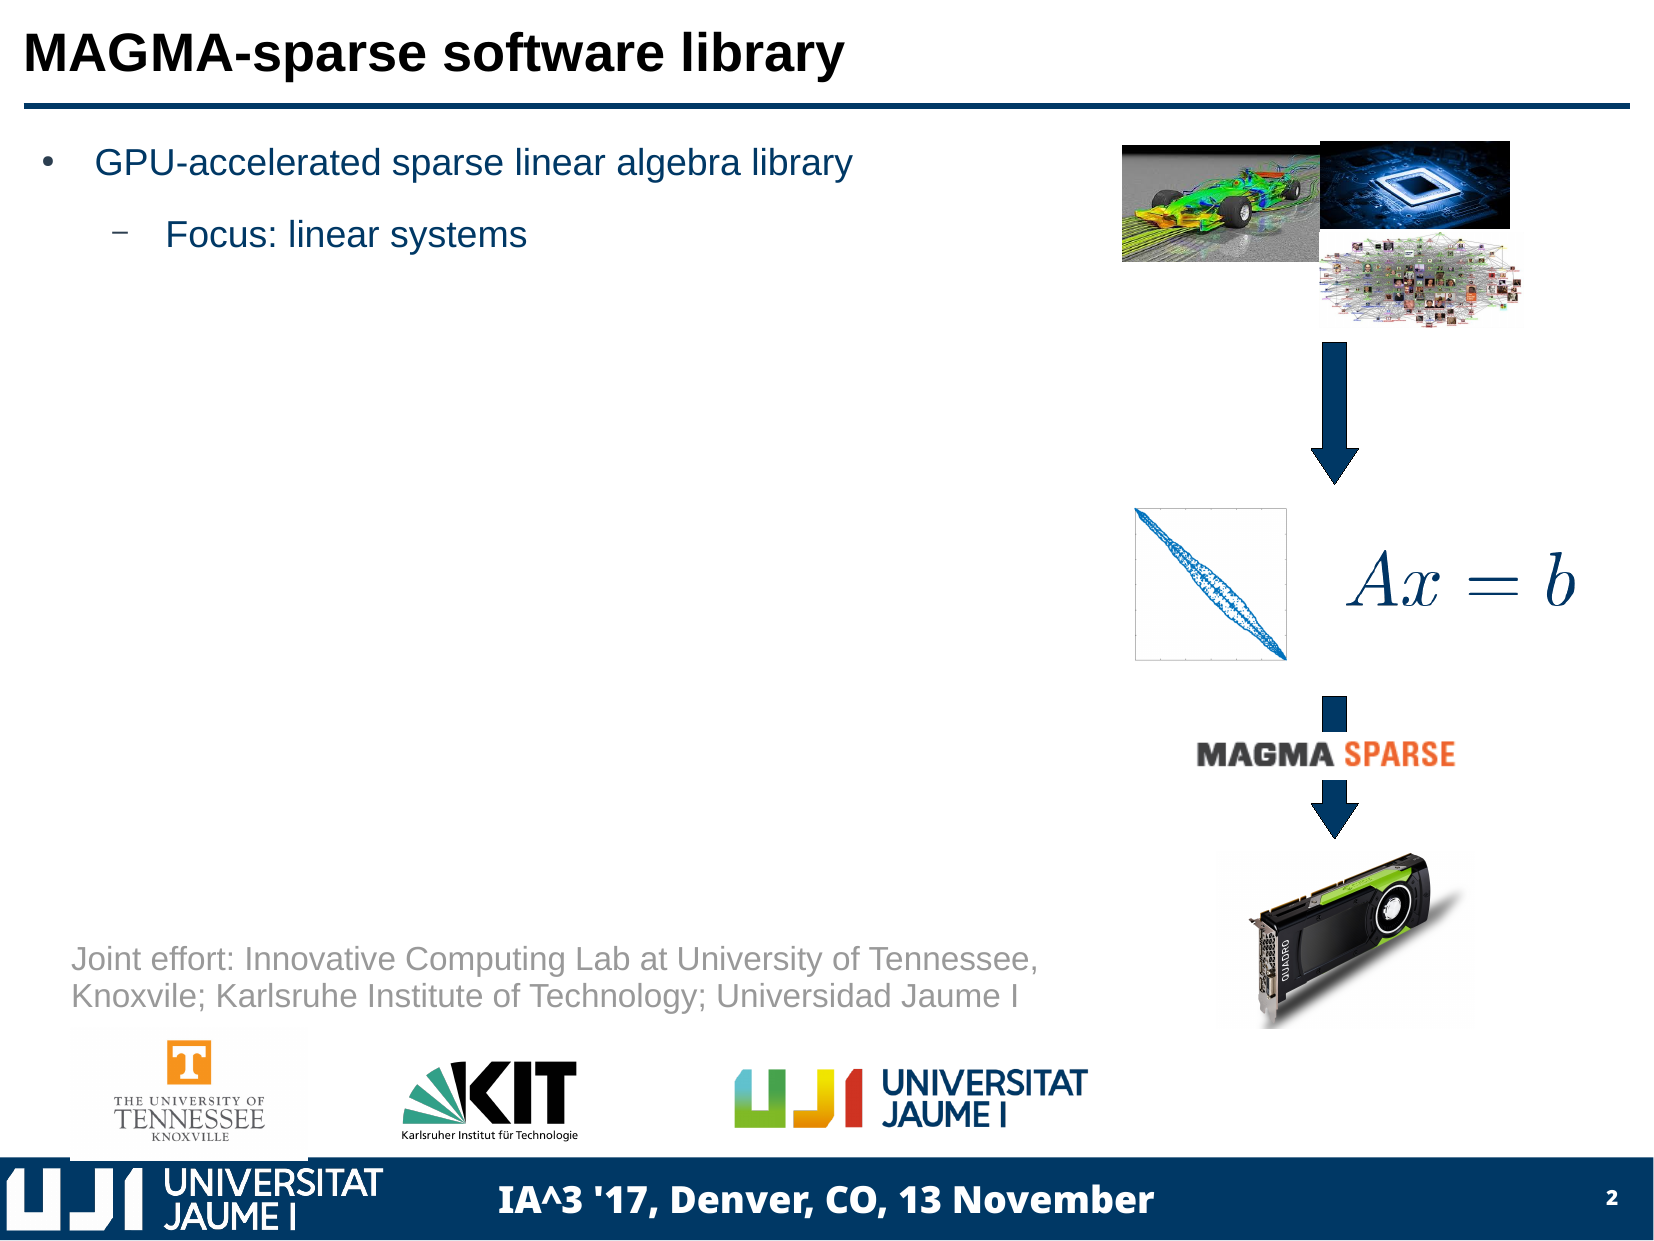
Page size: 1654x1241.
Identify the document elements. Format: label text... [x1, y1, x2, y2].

title MAGMA-sparse software library [23, 0, 1630, 107]
picture [1134, 507, 1288, 662]
picture [0, 1027, 390, 1241]
picture [401, 1057, 579, 1146]
picture [1346, 550, 1575, 606]
picture [732, 1062, 1094, 1132]
text_box [1311, 780, 1359, 839]
text_box [1322, 696, 1347, 732]
picture [1189, 732, 1465, 780]
text_box [1311, 342, 1359, 485]
picture [1216, 851, 1475, 1029]
list GPU-accelerated sparse linear algebra library Focus: linear systems [23, 141, 1040, 721]
picture [1122, 141, 1524, 328]
text_box Joint effort: Innovative Computing Lab at University of Tennessee, Knoxvile; Karlsruhe Institute of Technology; Universidad Jaume I [20, 933, 1099, 1028]
